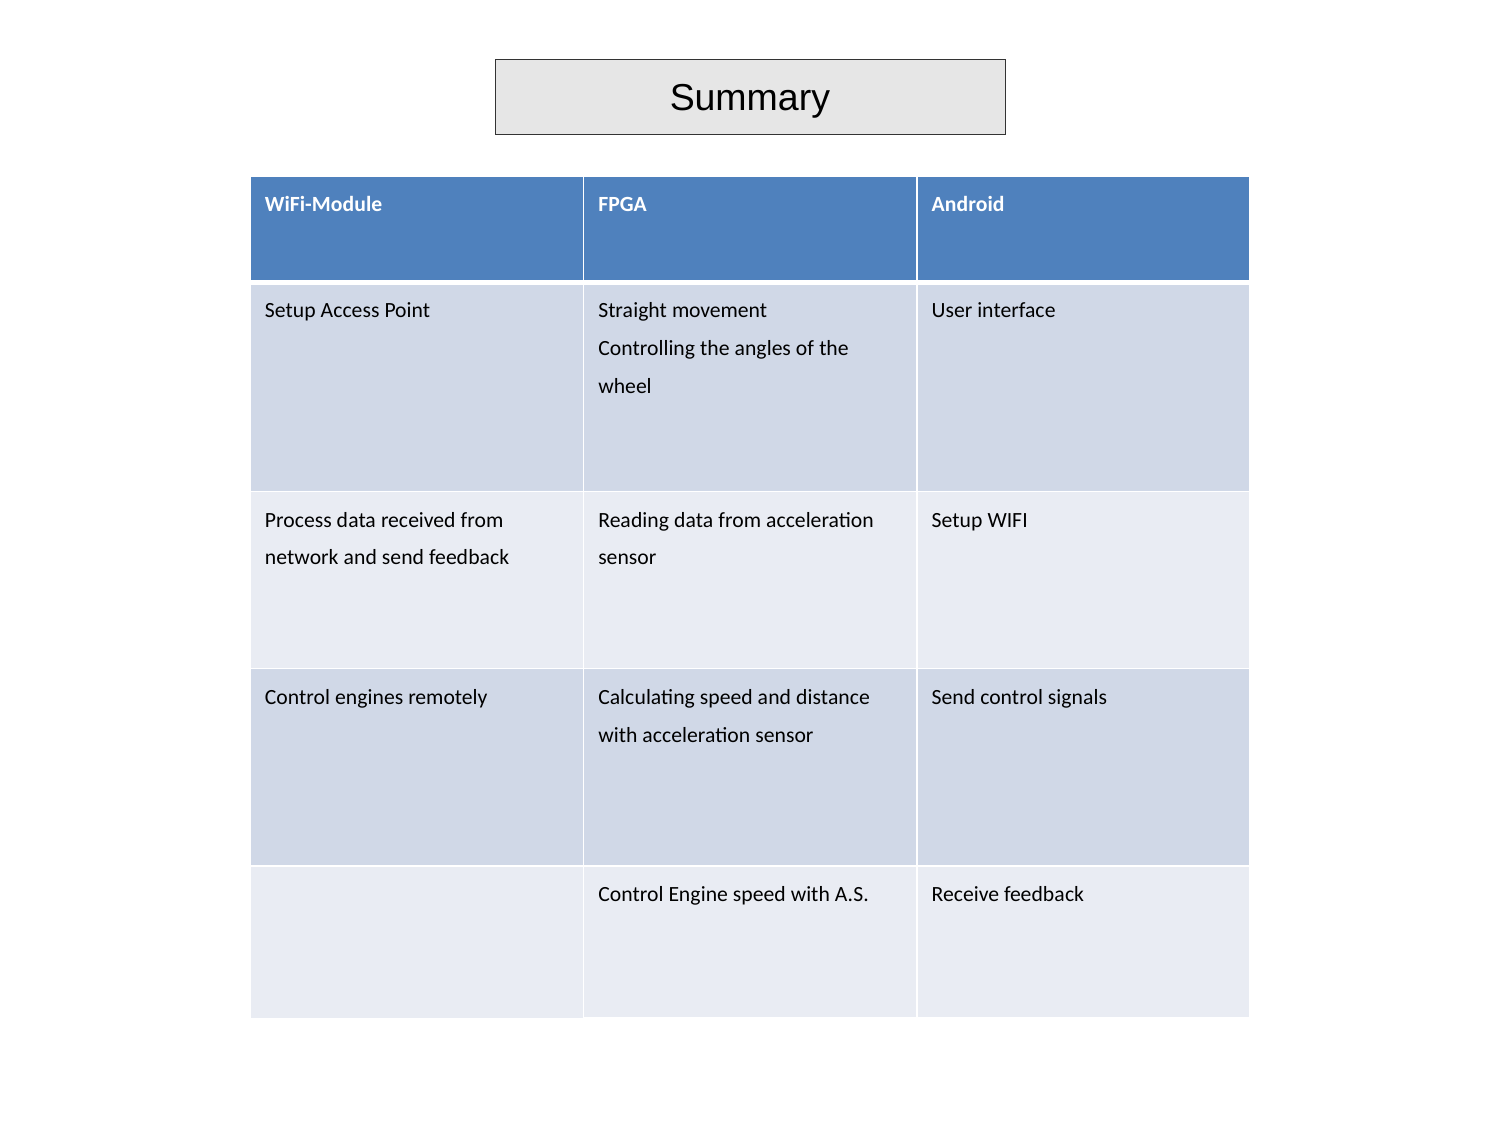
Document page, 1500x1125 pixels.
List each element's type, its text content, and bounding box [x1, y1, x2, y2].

table_cell Setup Access Point [251, 285, 583, 491]
table_header FPGA [584, 177, 916, 280]
table_cell Send control signals [918, 669, 1249, 865]
table_cell [251, 867, 583, 1018]
table_cell Calculating speed and distance with acceleration sensor [584, 669, 916, 865]
table_header Android [918, 177, 1249, 280]
table_cell Receive feedback [918, 867, 1249, 1017]
table_cell User interface [918, 285, 1249, 491]
text_box Summary [495, 59, 1006, 135]
table_cell Reading data from acceleration sensor [584, 492, 916, 668]
table_cell Straight movement Controlling the angles of the wheel [584, 285, 916, 491]
table_cell Process data received from network and send feedback [251, 492, 583, 668]
table_header WiFi-Module [251, 177, 583, 280]
table_cell Control Engine speed with A.S. [584, 867, 916, 1017]
table_cell Control engines remotely [251, 669, 583, 865]
table_cell Setup WIFI [918, 492, 1249, 668]
